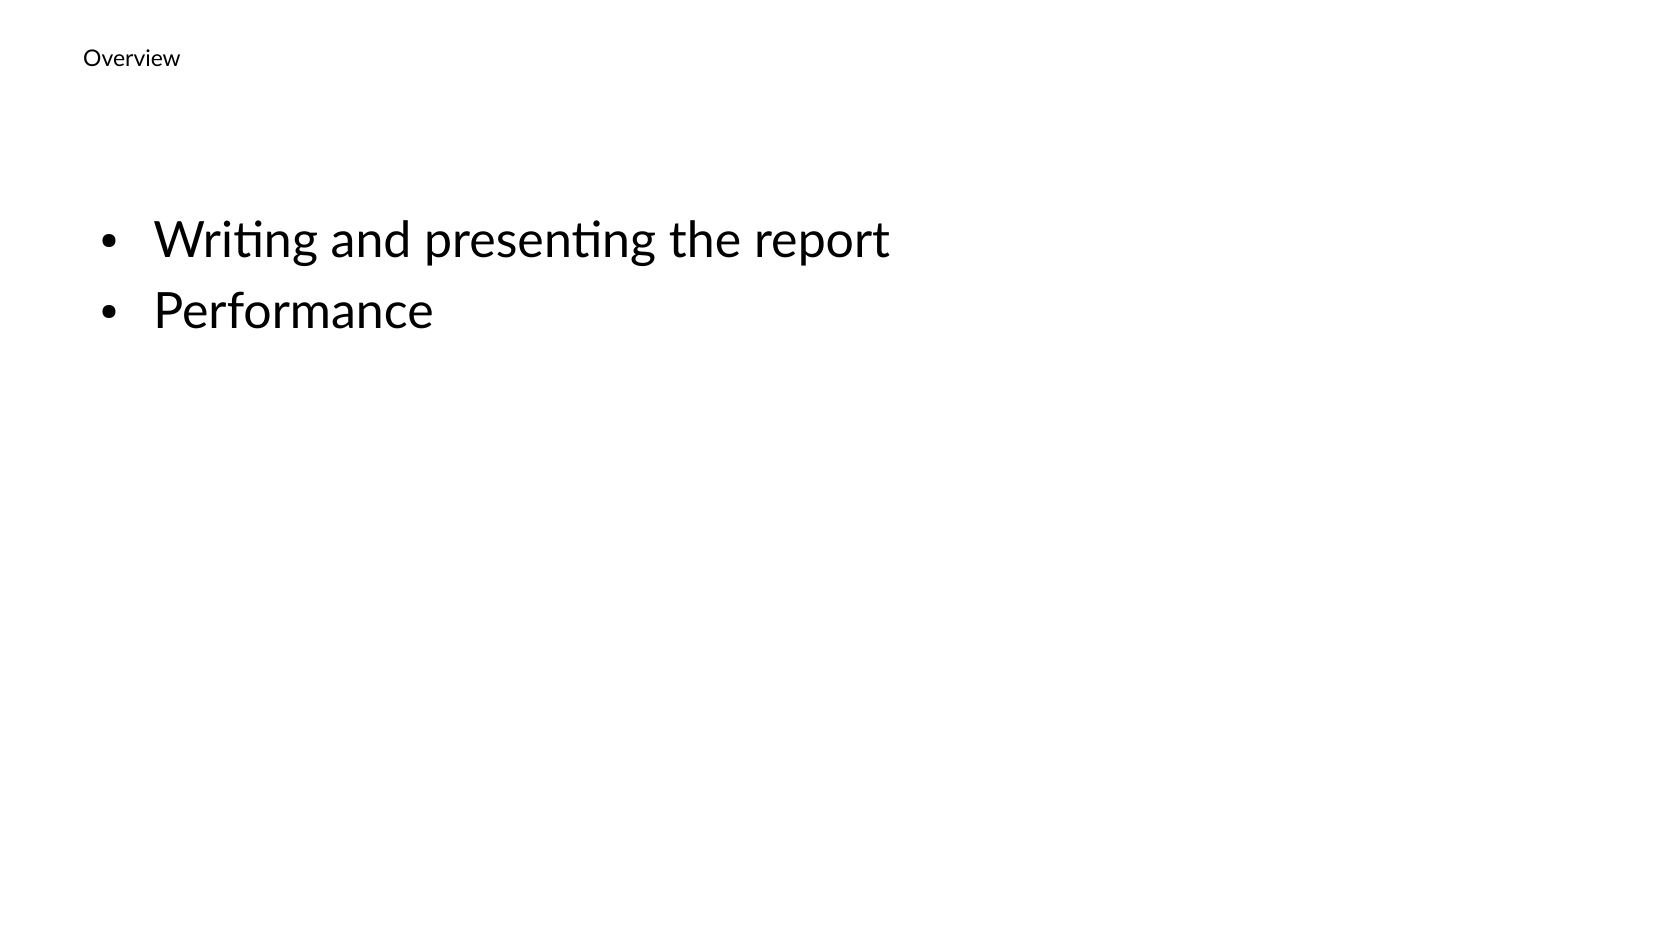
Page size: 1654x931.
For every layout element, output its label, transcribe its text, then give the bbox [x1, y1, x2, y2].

title Overview [83, 0, 1571, 119]
list Writing and presenting the report Performance [82, 217, 1571, 839]
